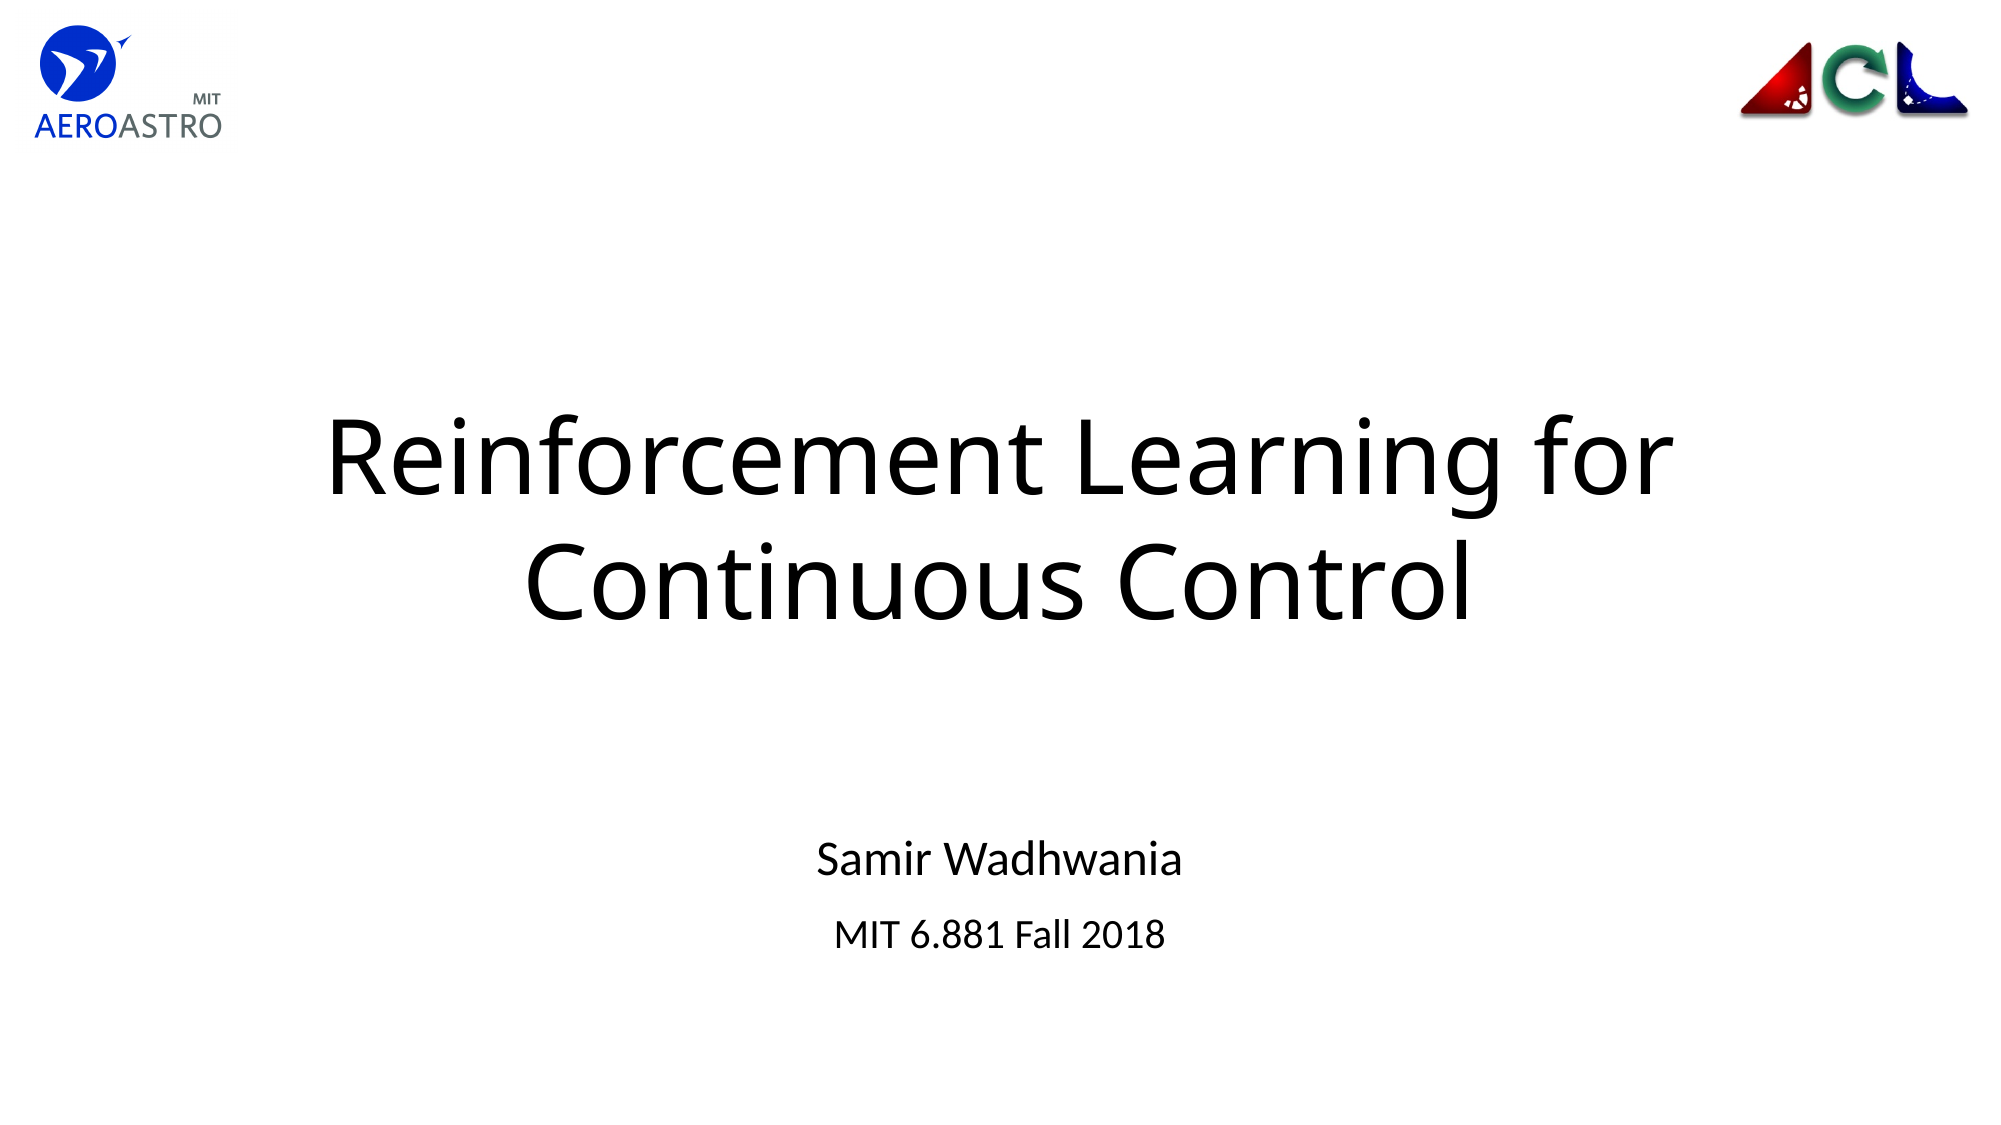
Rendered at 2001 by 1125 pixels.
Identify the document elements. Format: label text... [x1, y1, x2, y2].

picture [15, 9, 238, 153]
picture [1737, 41, 1971, 121]
title Reinforcement Learning for Continuous Control [58, 256, 1942, 649]
subtitle Samir Wadhwania MIT 6.881 Fall 2018 [249, 605, 1750, 974]
